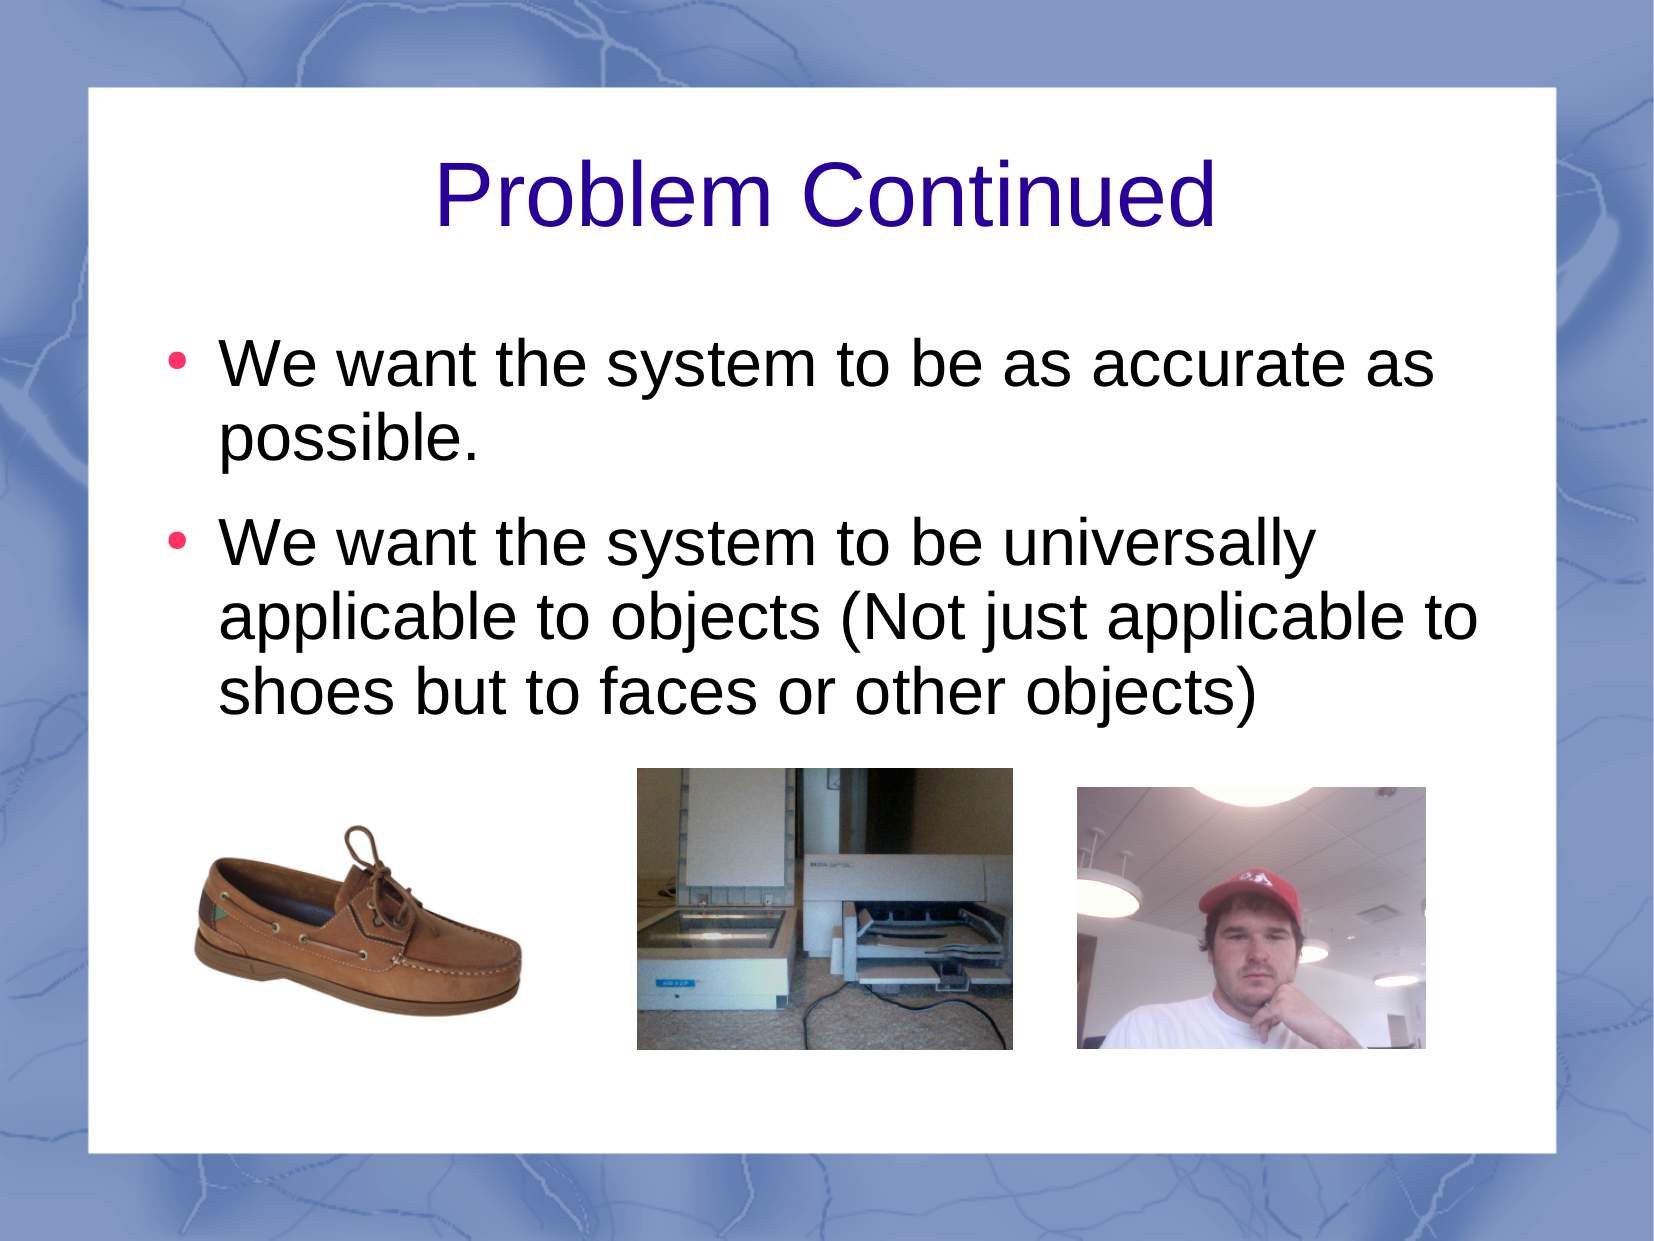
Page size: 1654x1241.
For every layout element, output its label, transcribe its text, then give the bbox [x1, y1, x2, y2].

title Problem Continued [118, 98, 1536, 291]
list We want the system to be as accurate as possible. We want the system to be universally applicable to objects (Not just applicable to shoes but to faces or other objects) [147, 325, 1506, 996]
picture [0, 0, 1654, 1241]
